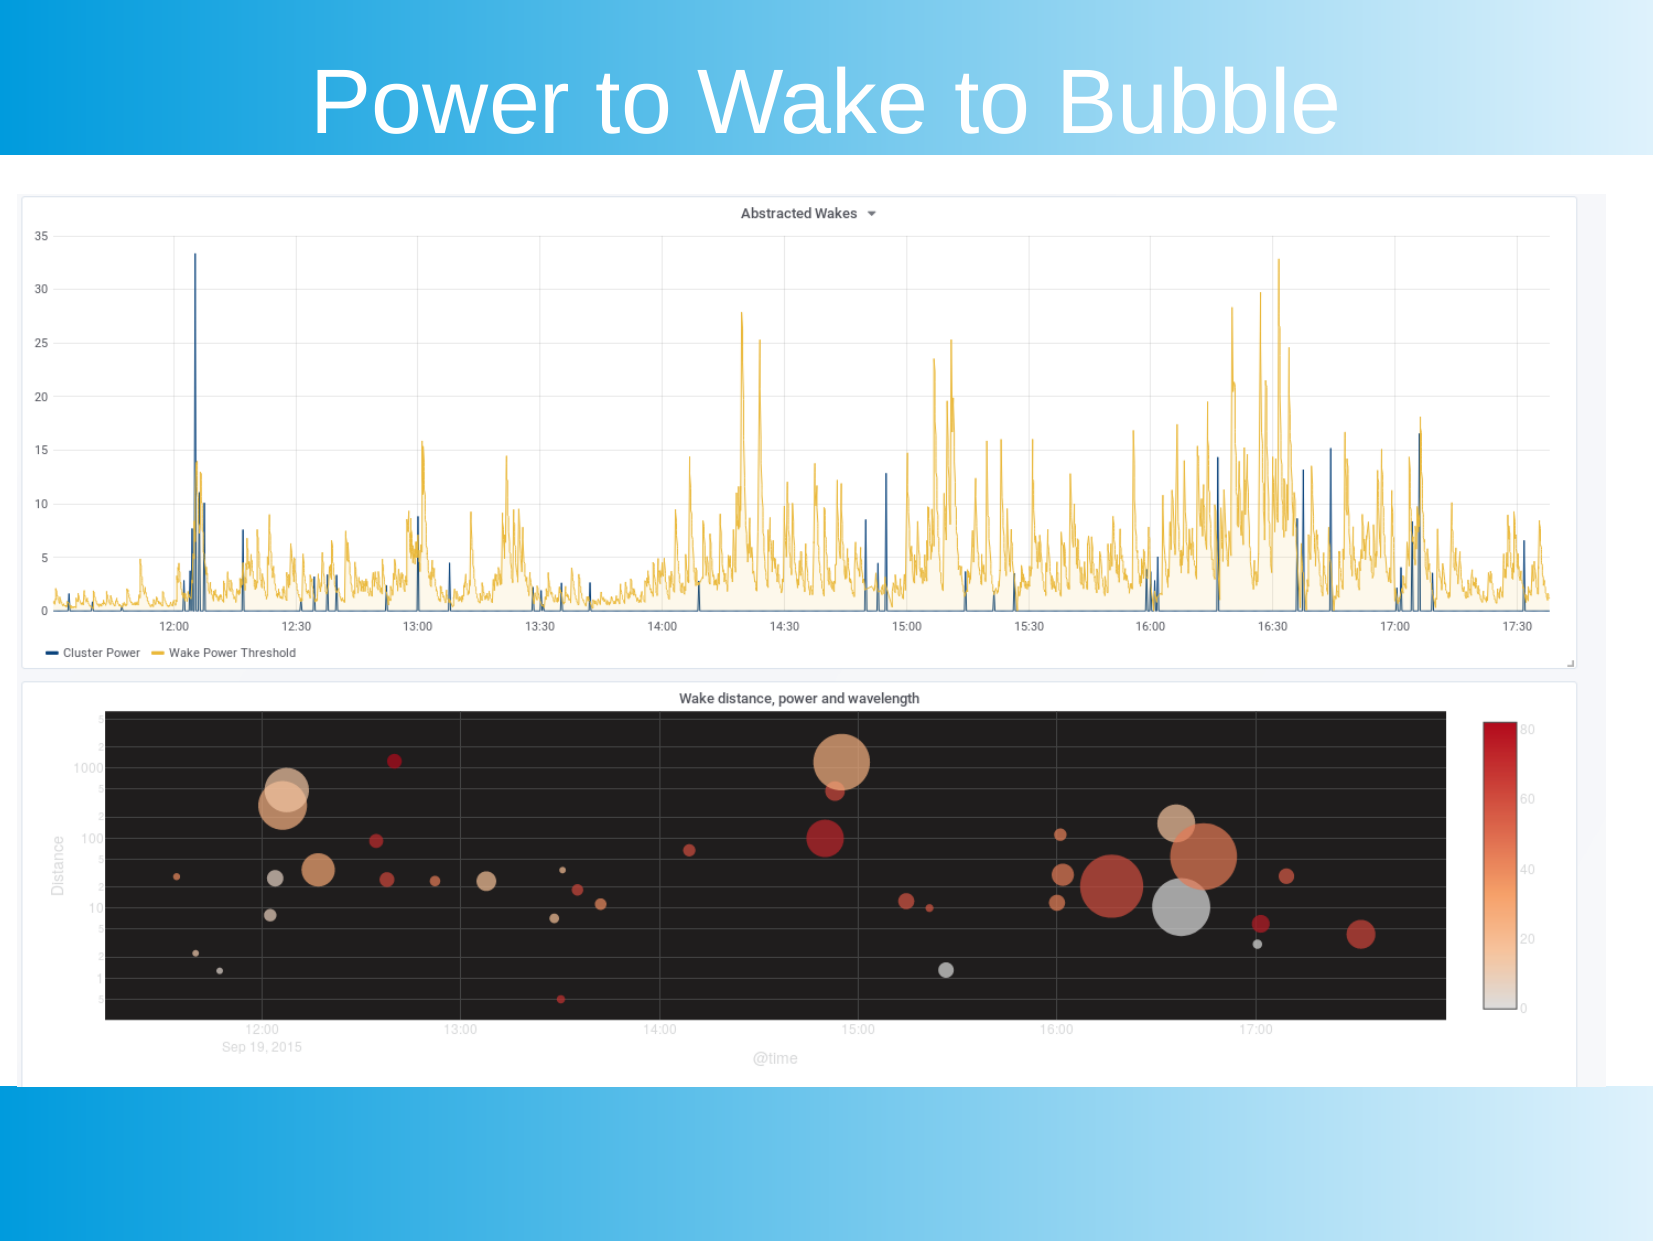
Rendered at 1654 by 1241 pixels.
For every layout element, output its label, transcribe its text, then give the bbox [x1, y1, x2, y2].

picture [17, 194, 1606, 1241]
title Power to Wake to Bubble [82, 49, 1571, 155]
